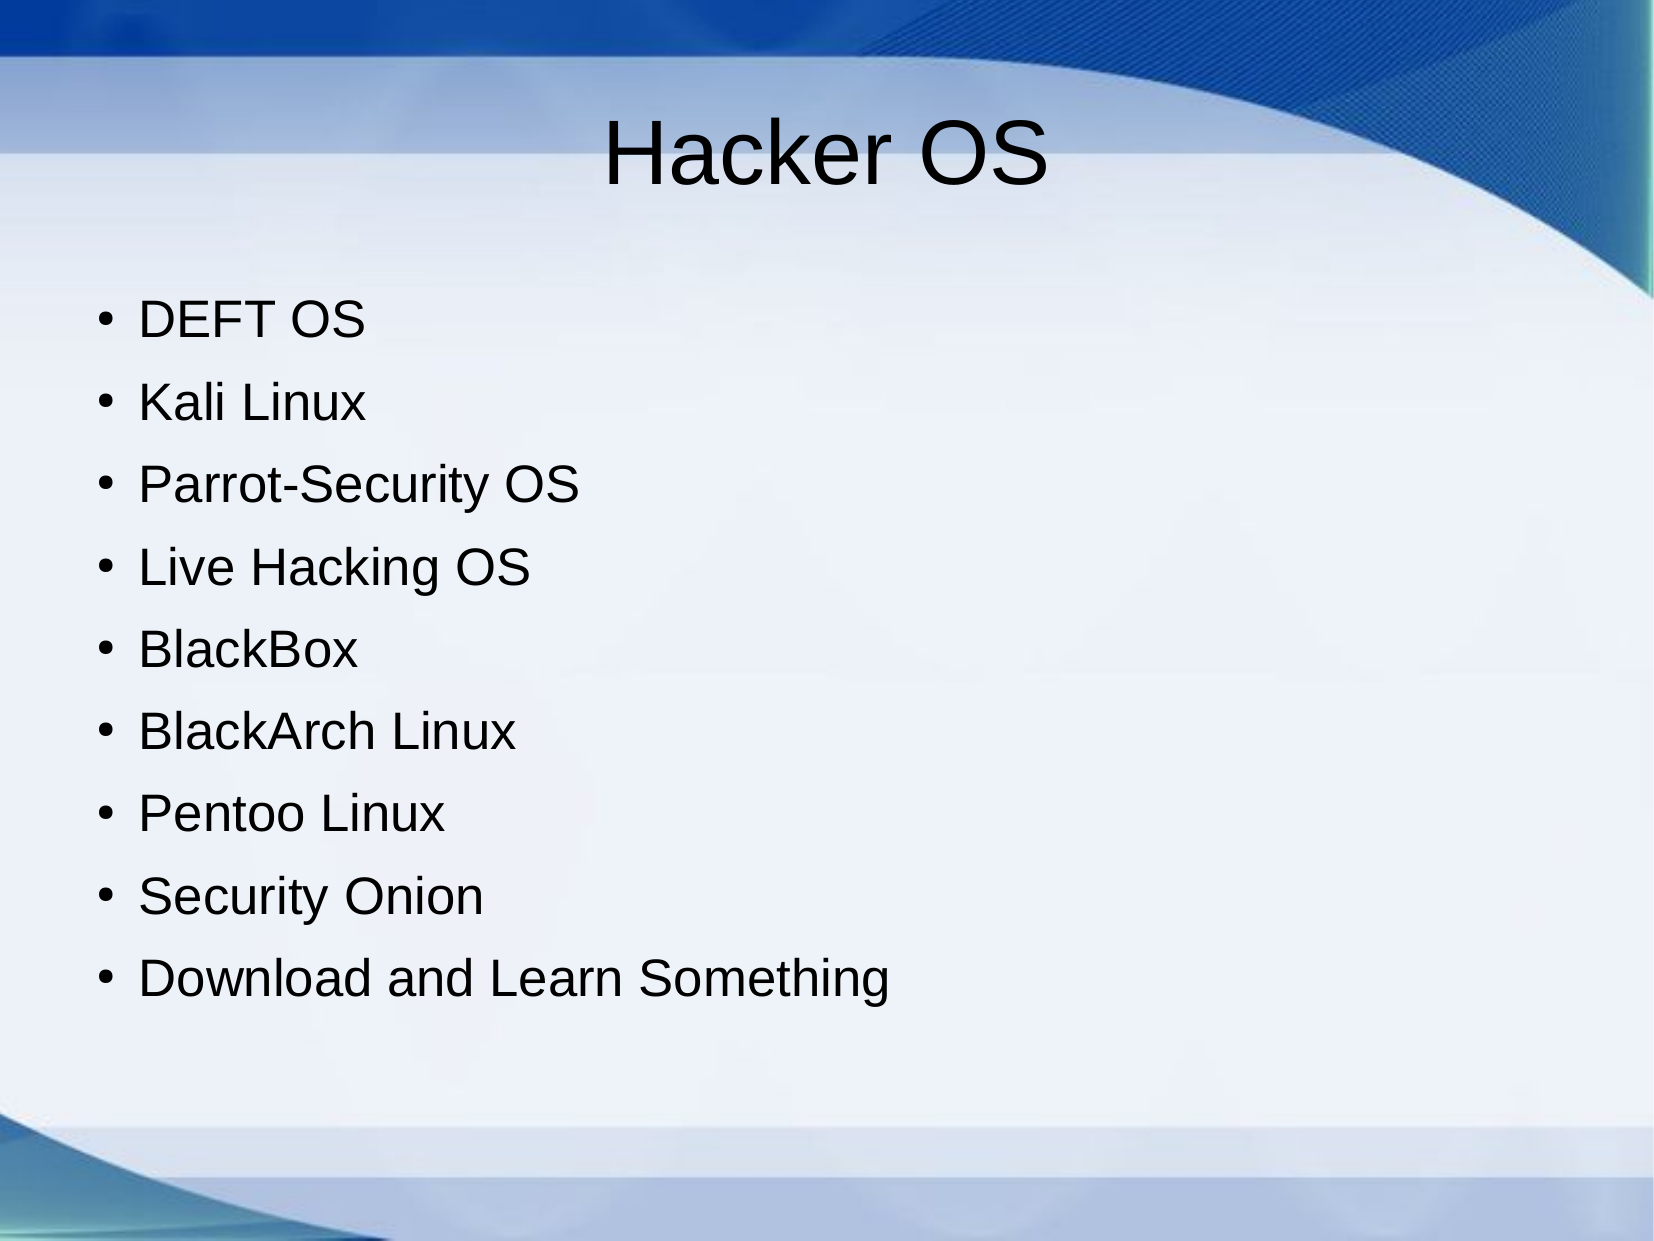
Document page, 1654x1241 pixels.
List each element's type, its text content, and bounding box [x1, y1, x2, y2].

title Hacker OS [82, 49, 1571, 257]
picture [0, 0, 1654, 1241]
list DEFT OS Kali Linux Parrot-Security OS Live Hacking OS BlackBox BlackArch Linux Pentoo Linux Security Onion Download and Learn Something [82, 290, 1571, 1010]
